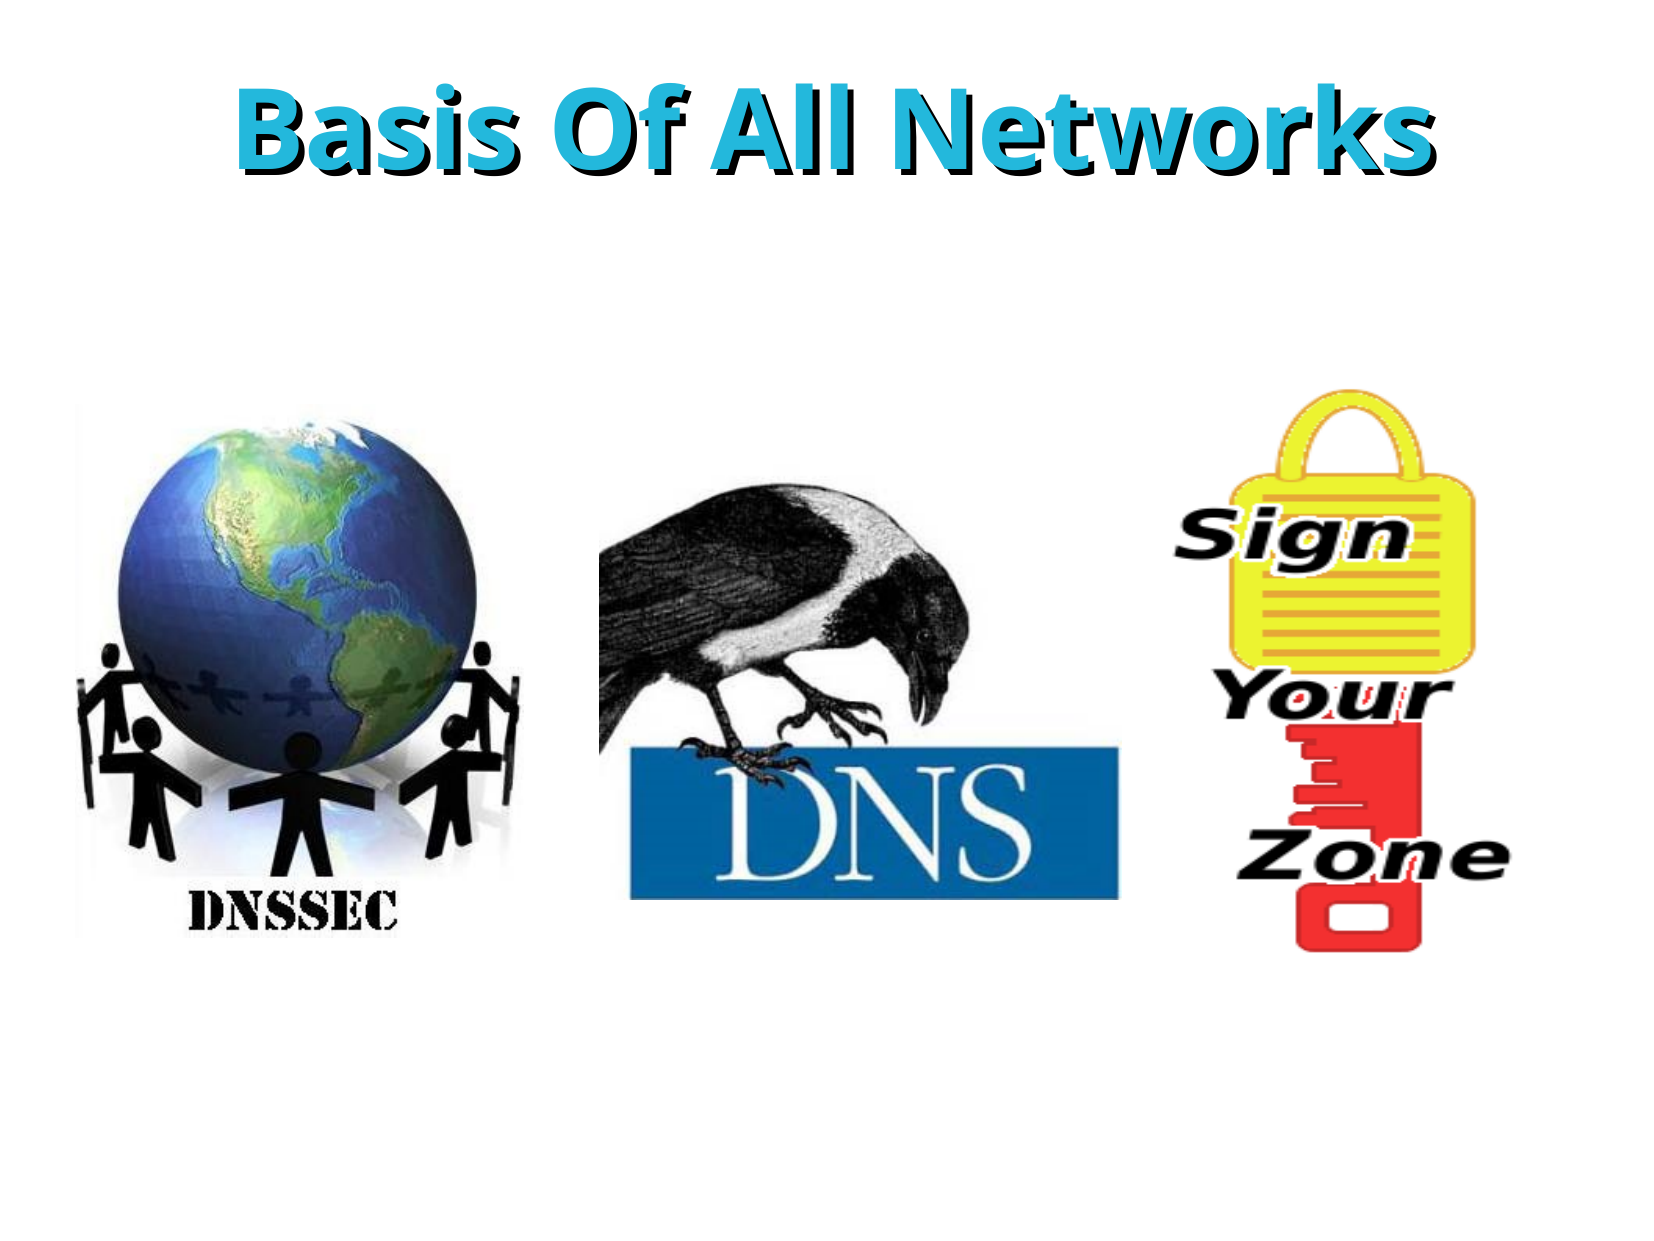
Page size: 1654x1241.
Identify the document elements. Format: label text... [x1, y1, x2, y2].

picture [599, 464, 1122, 901]
picture [75, 404, 524, 938]
text_box Basis Of All Networks [214, 41, 1484, 206]
picture [1153, 363, 1538, 981]
